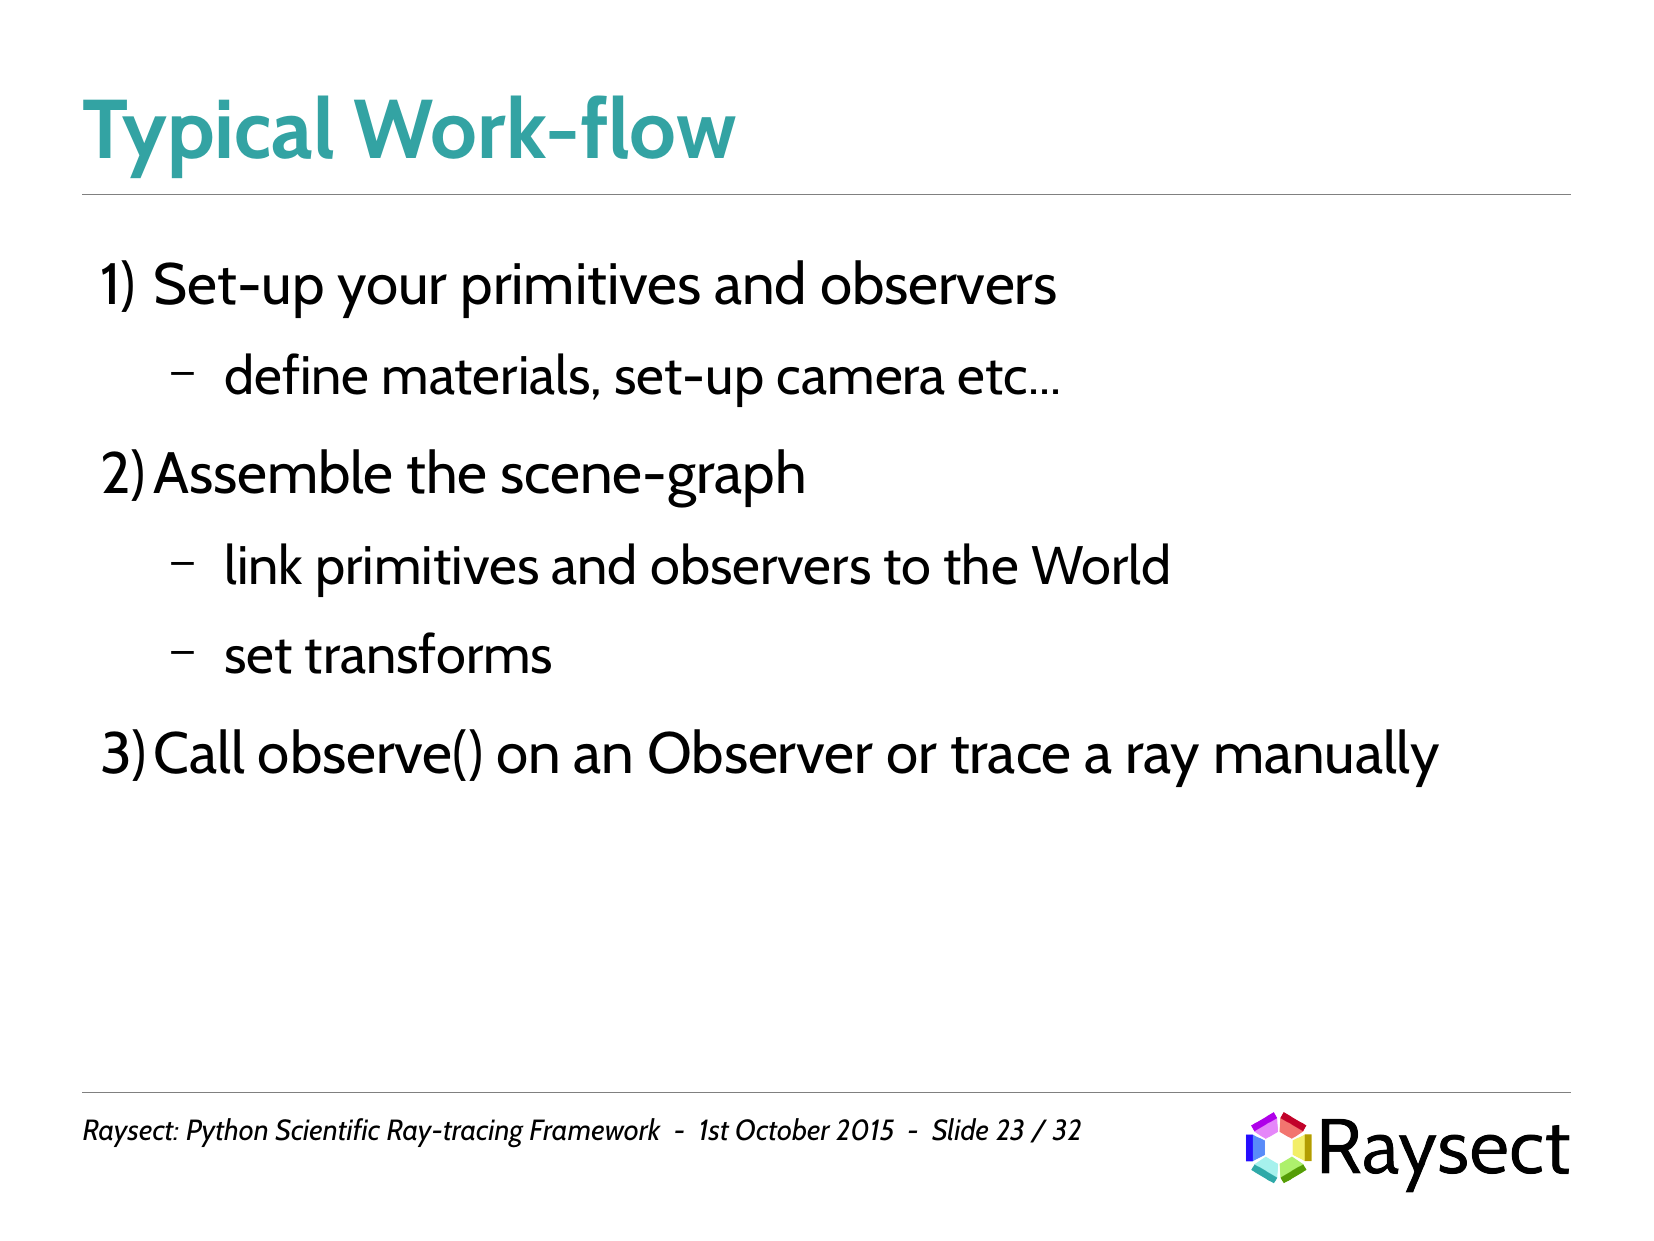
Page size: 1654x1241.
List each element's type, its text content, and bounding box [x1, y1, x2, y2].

title Typical Work-flow [82, 70, 1571, 187]
list Set-up your primitives and observers define materials, set-up camera etc... Assemble the scene-graph link primitives and observers to the World set transforms Call observe() on an Observer or trace a ray manually [82, 248, 1571, 1063]
picture [1242, 1108, 1573, 1196]
